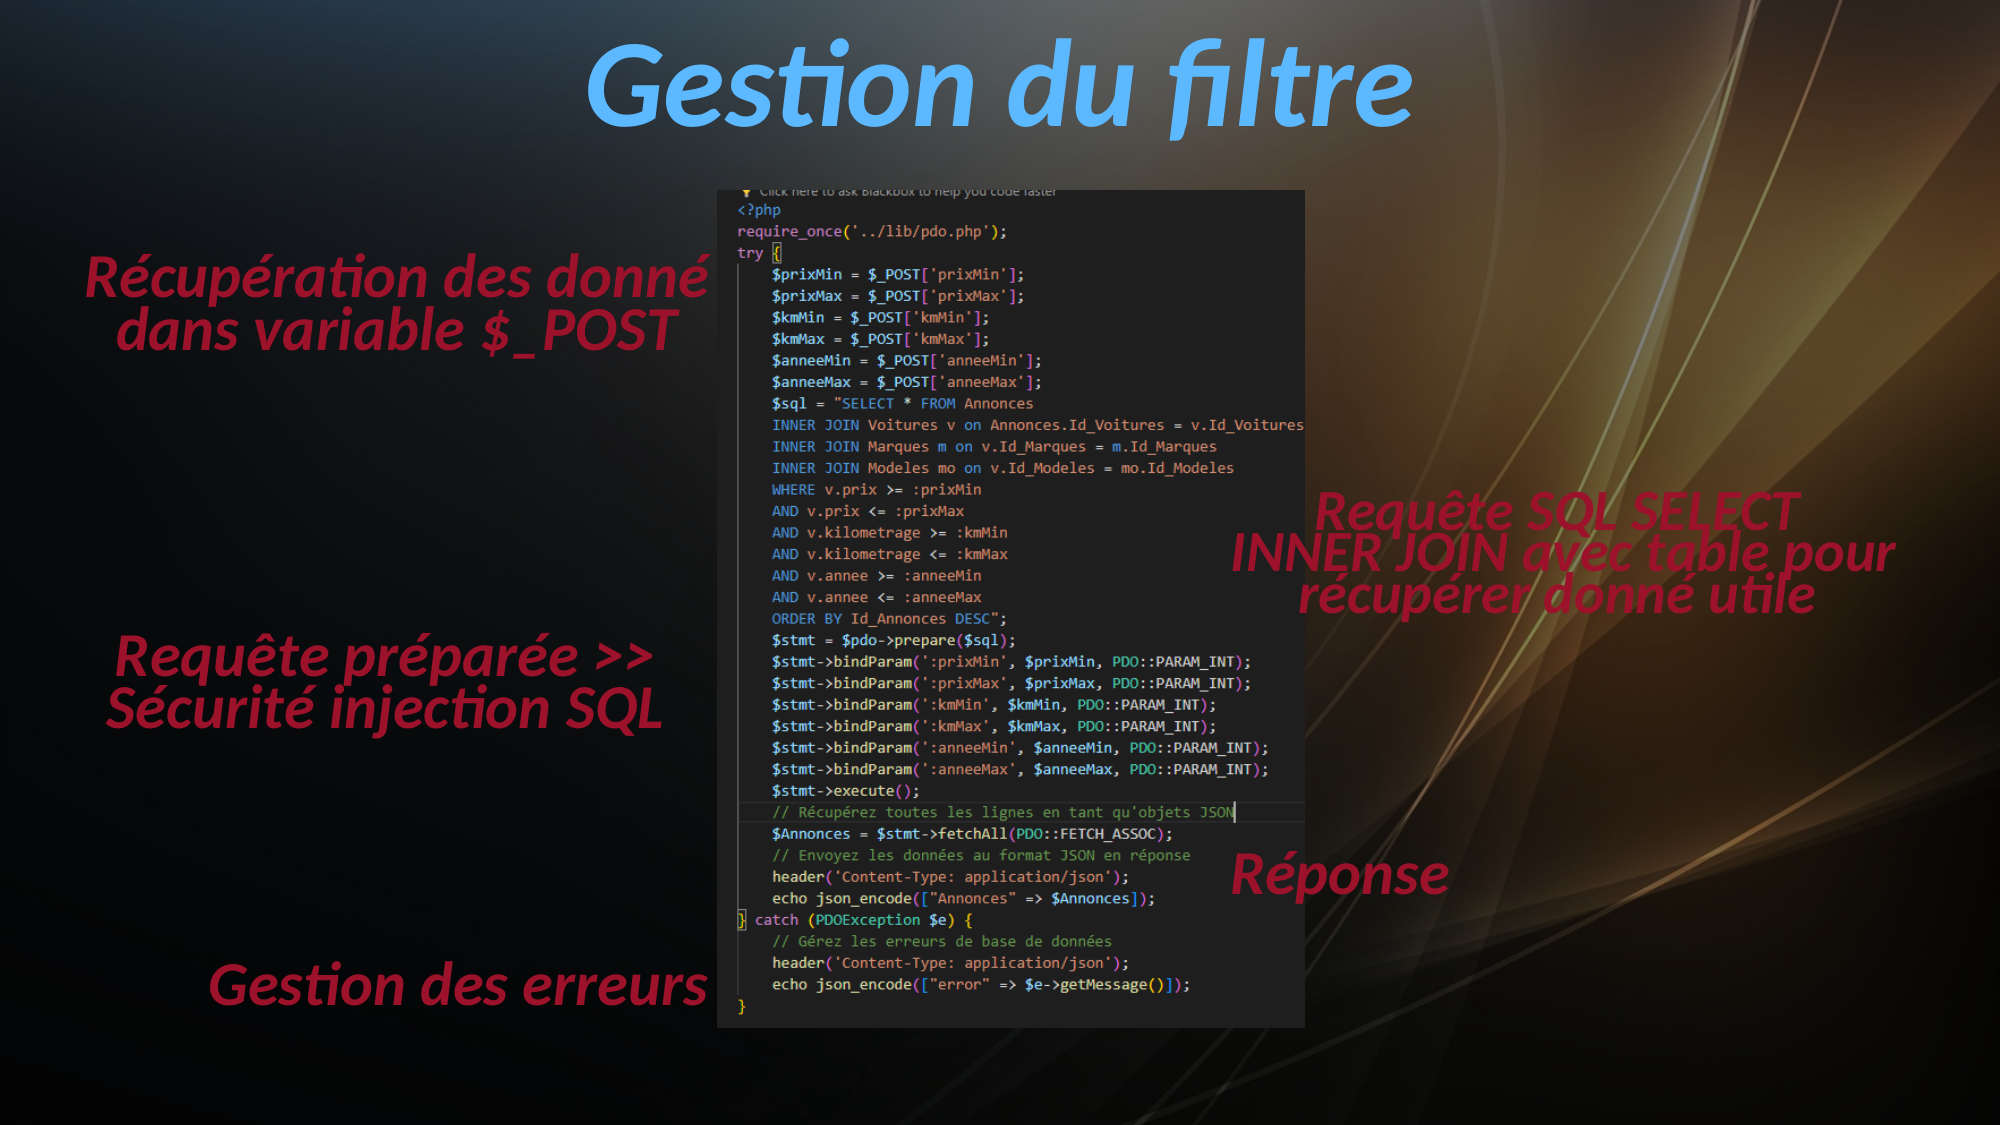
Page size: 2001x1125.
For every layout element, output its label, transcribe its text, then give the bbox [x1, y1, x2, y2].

text_box Récupération des donné dans variable $_POST [53, 248, 717, 372]
picture [0, 0, 2000, 1125]
text_box Réponse [970, 844, 1711, 1008]
text_box Requête SQL SELECT INNER JOIN avec table pour récupérer donné utile [1193, 489, 1934, 652]
text_box Requête préparée >> Sécurité injection SQL [42, 626, 729, 751]
text_box Gestion des erreurs [115, 955, 802, 1080]
text_box Gestion du filtre [249, 10, 1750, 165]
